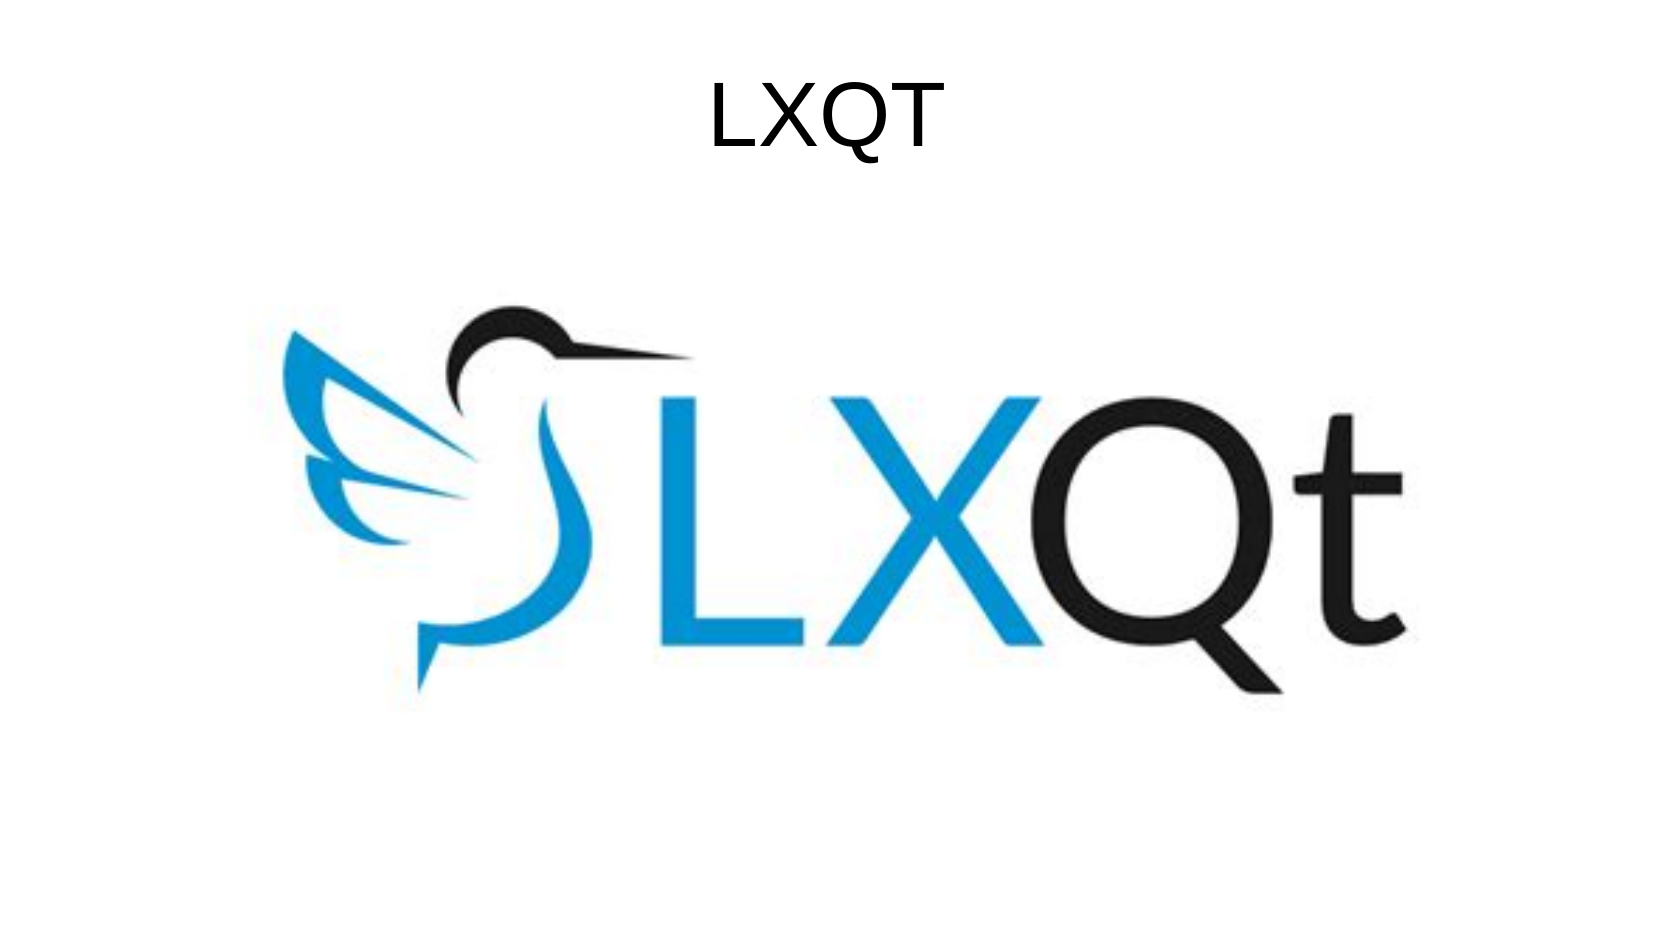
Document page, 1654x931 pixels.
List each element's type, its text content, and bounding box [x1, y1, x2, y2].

picture [160, 217, 1493, 758]
title LXQT [82, 37, 1571, 193]
